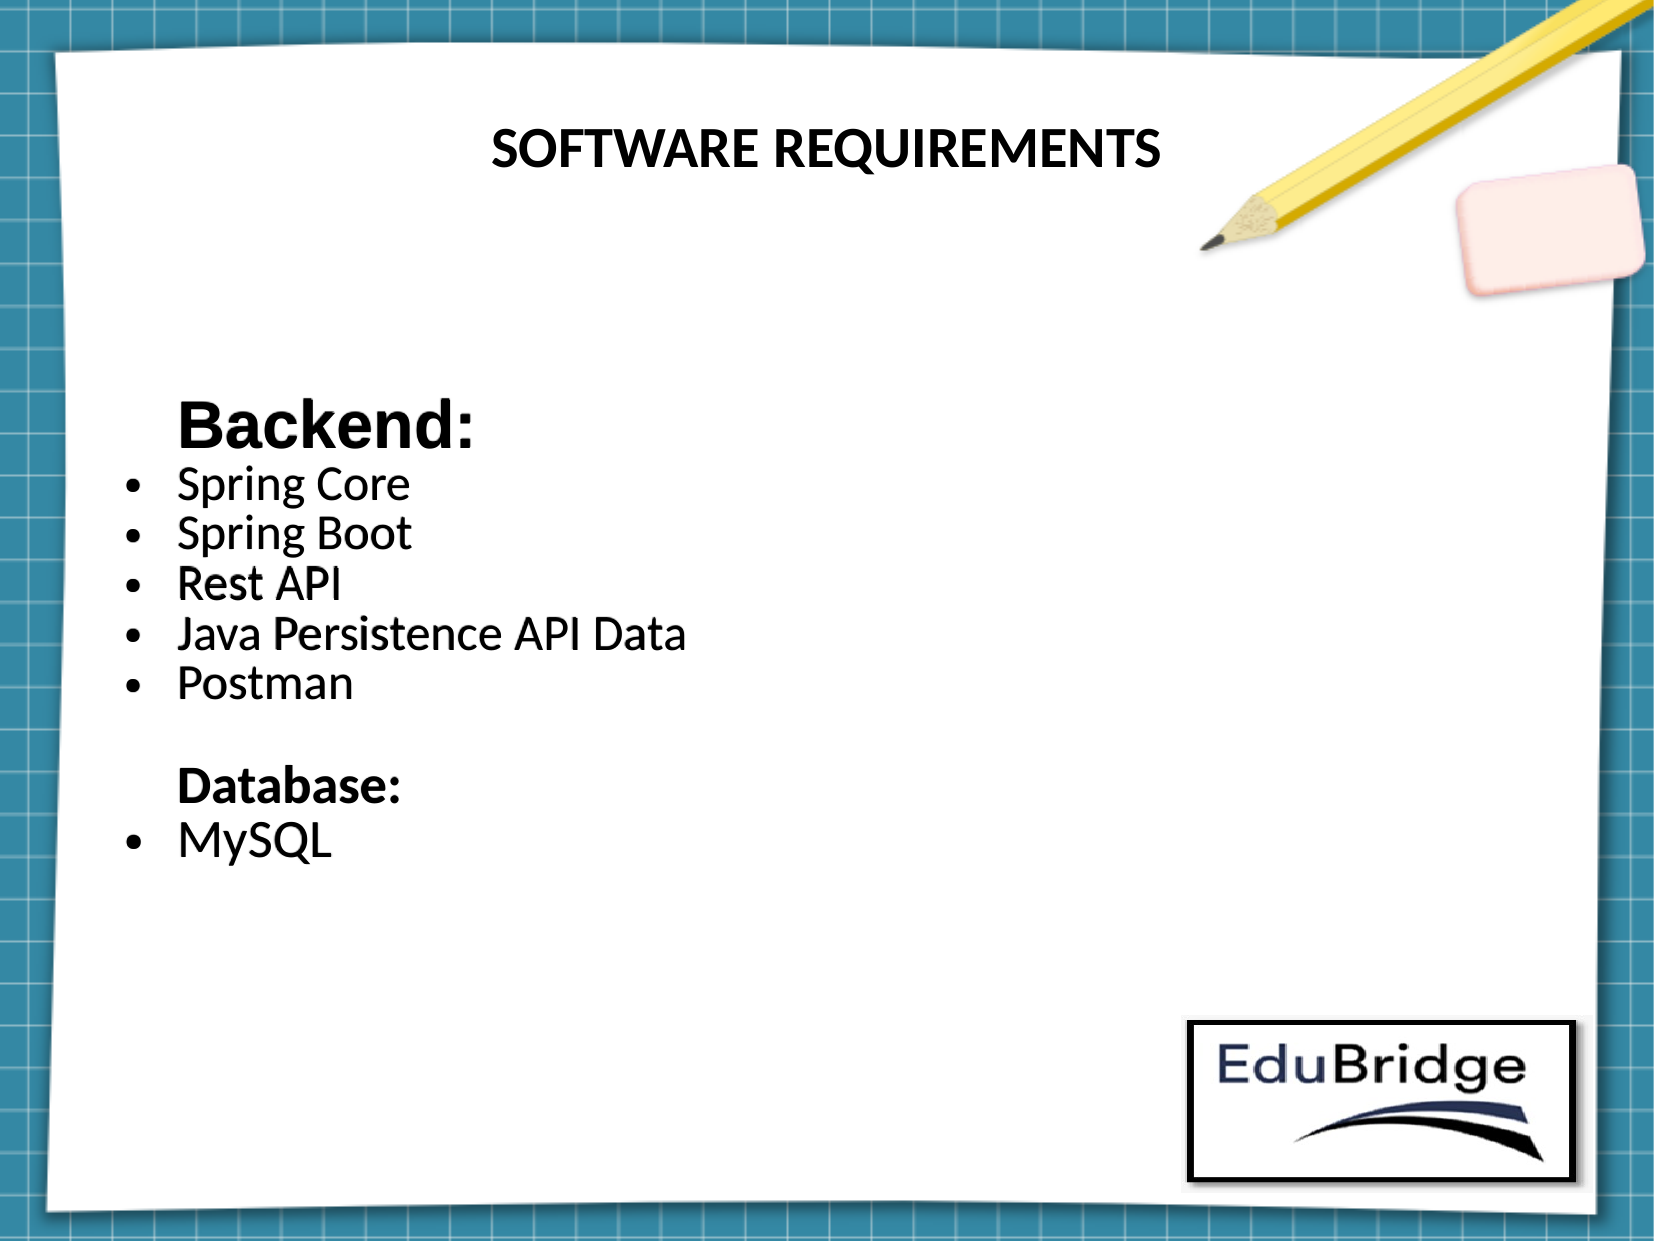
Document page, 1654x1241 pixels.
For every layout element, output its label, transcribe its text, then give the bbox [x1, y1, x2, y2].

list Backend: Spring Core Spring Boot Rest API Java Persistence API Data Postman Database: MySQL [106, 283, 1595, 1193]
title SOFTWARE REQUIREMENTS [82, 49, 1571, 257]
picture [0, 0, 1654, 1241]
